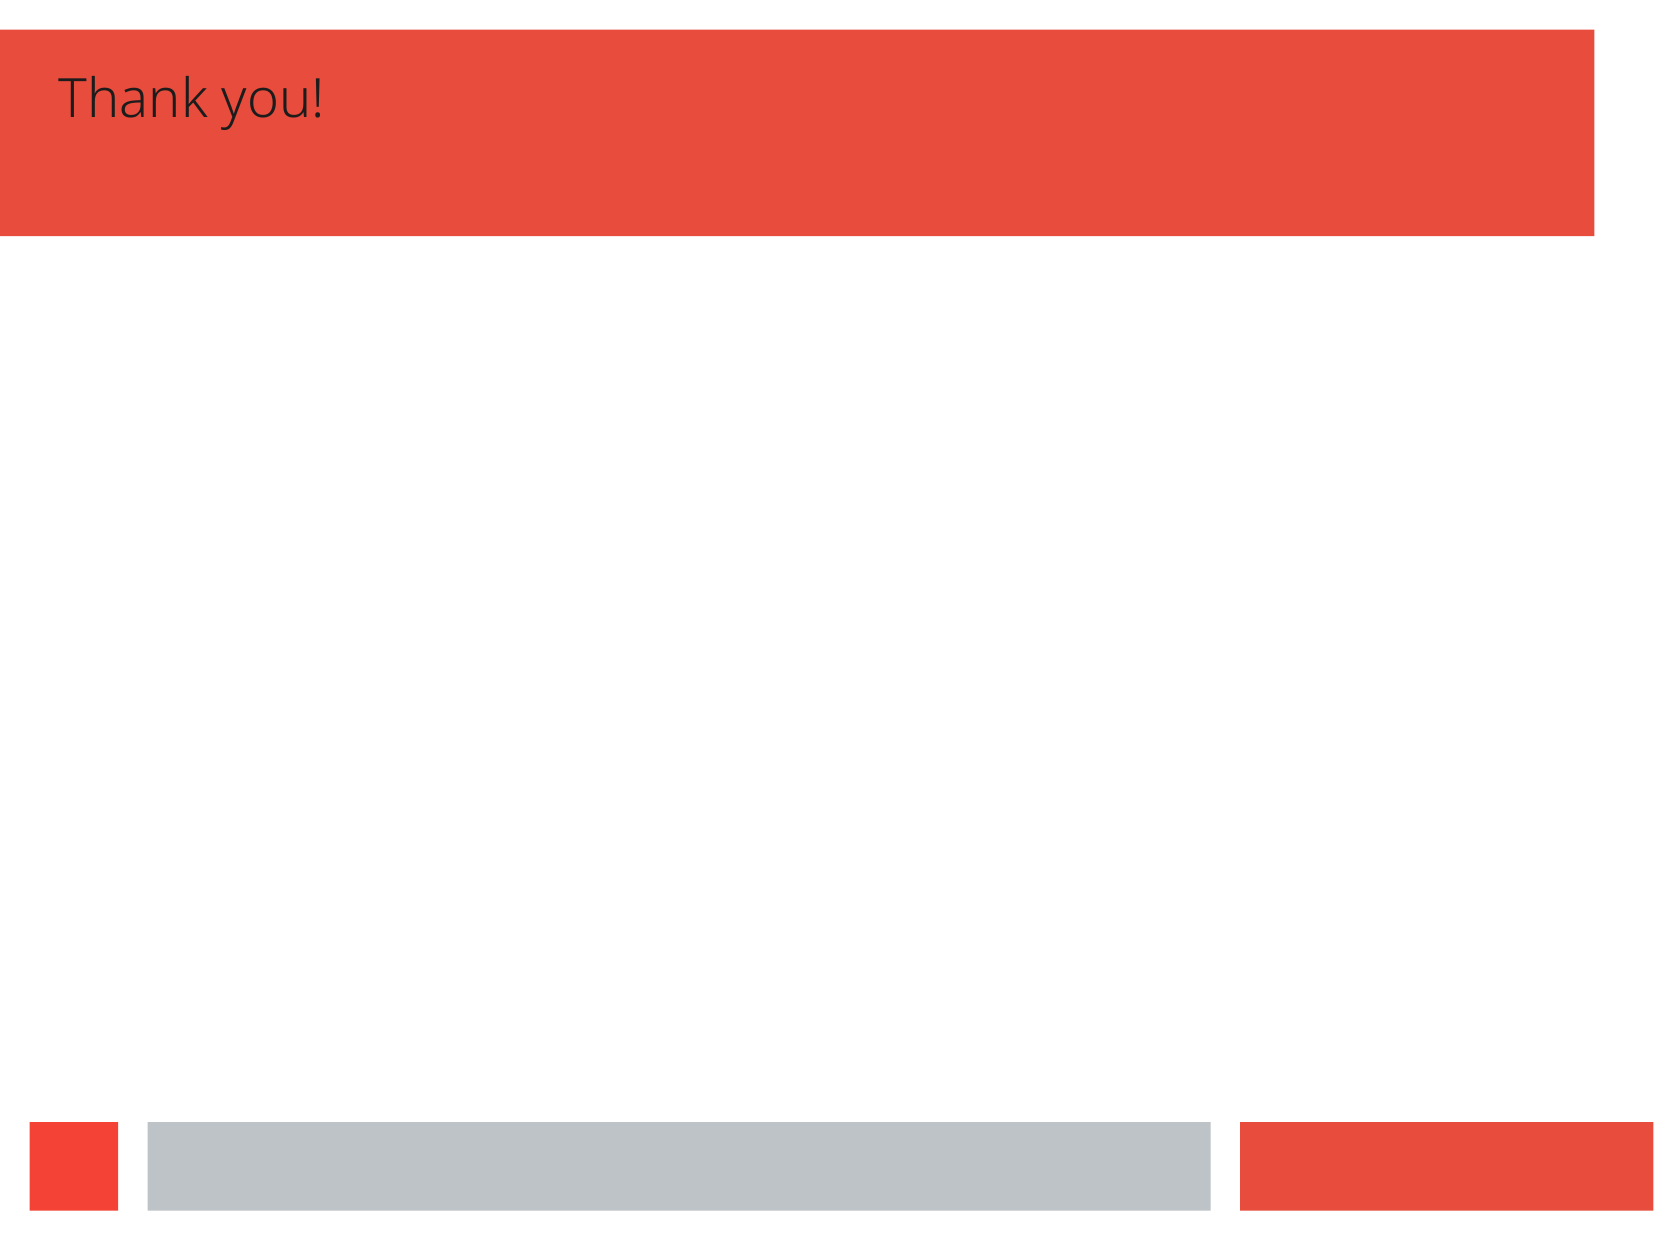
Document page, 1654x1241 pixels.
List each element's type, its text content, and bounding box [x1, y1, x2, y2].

subtitle Thank you! [59, 59, 1595, 744]
